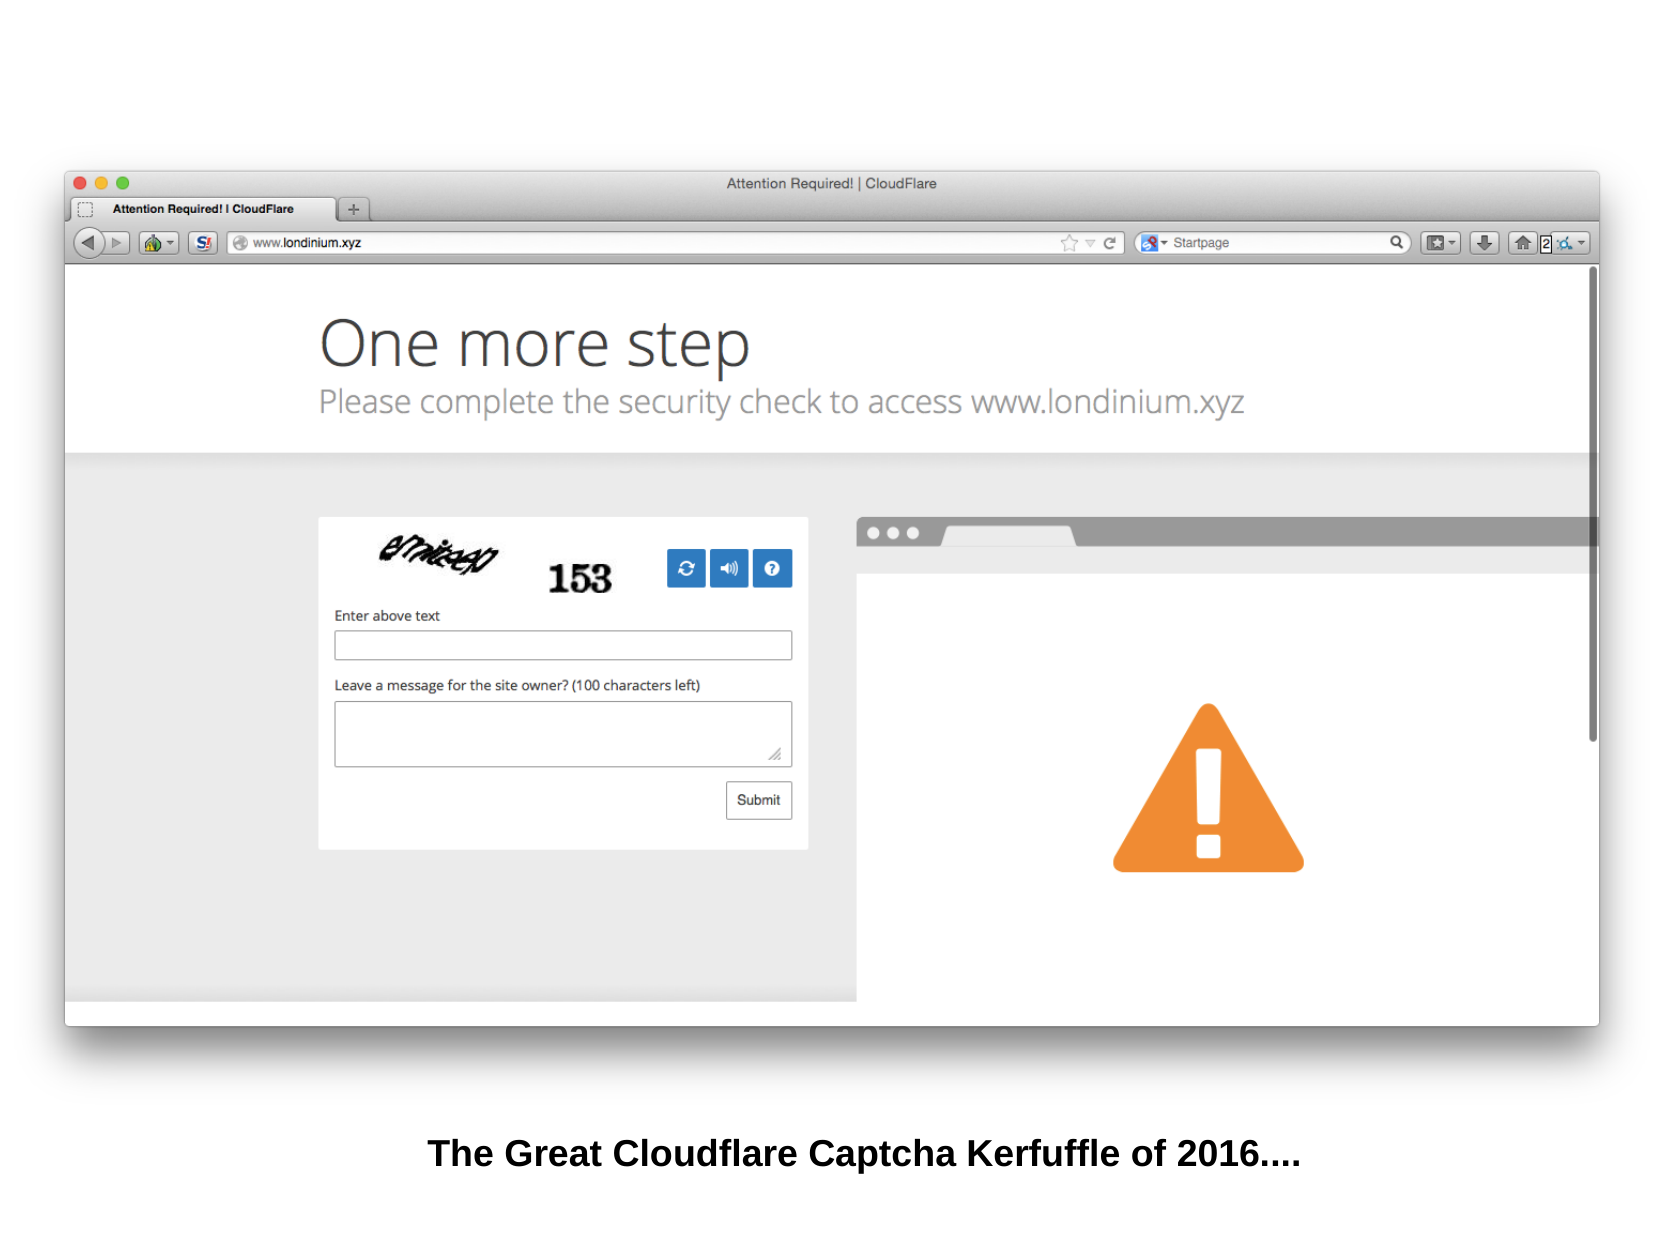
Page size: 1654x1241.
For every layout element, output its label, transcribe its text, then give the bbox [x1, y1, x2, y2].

picture [5, 137, 1653, 1113]
text_box The Great Cloudflare Captcha Kerfuffle of 2016.... [412, 1125, 1318, 1182]
